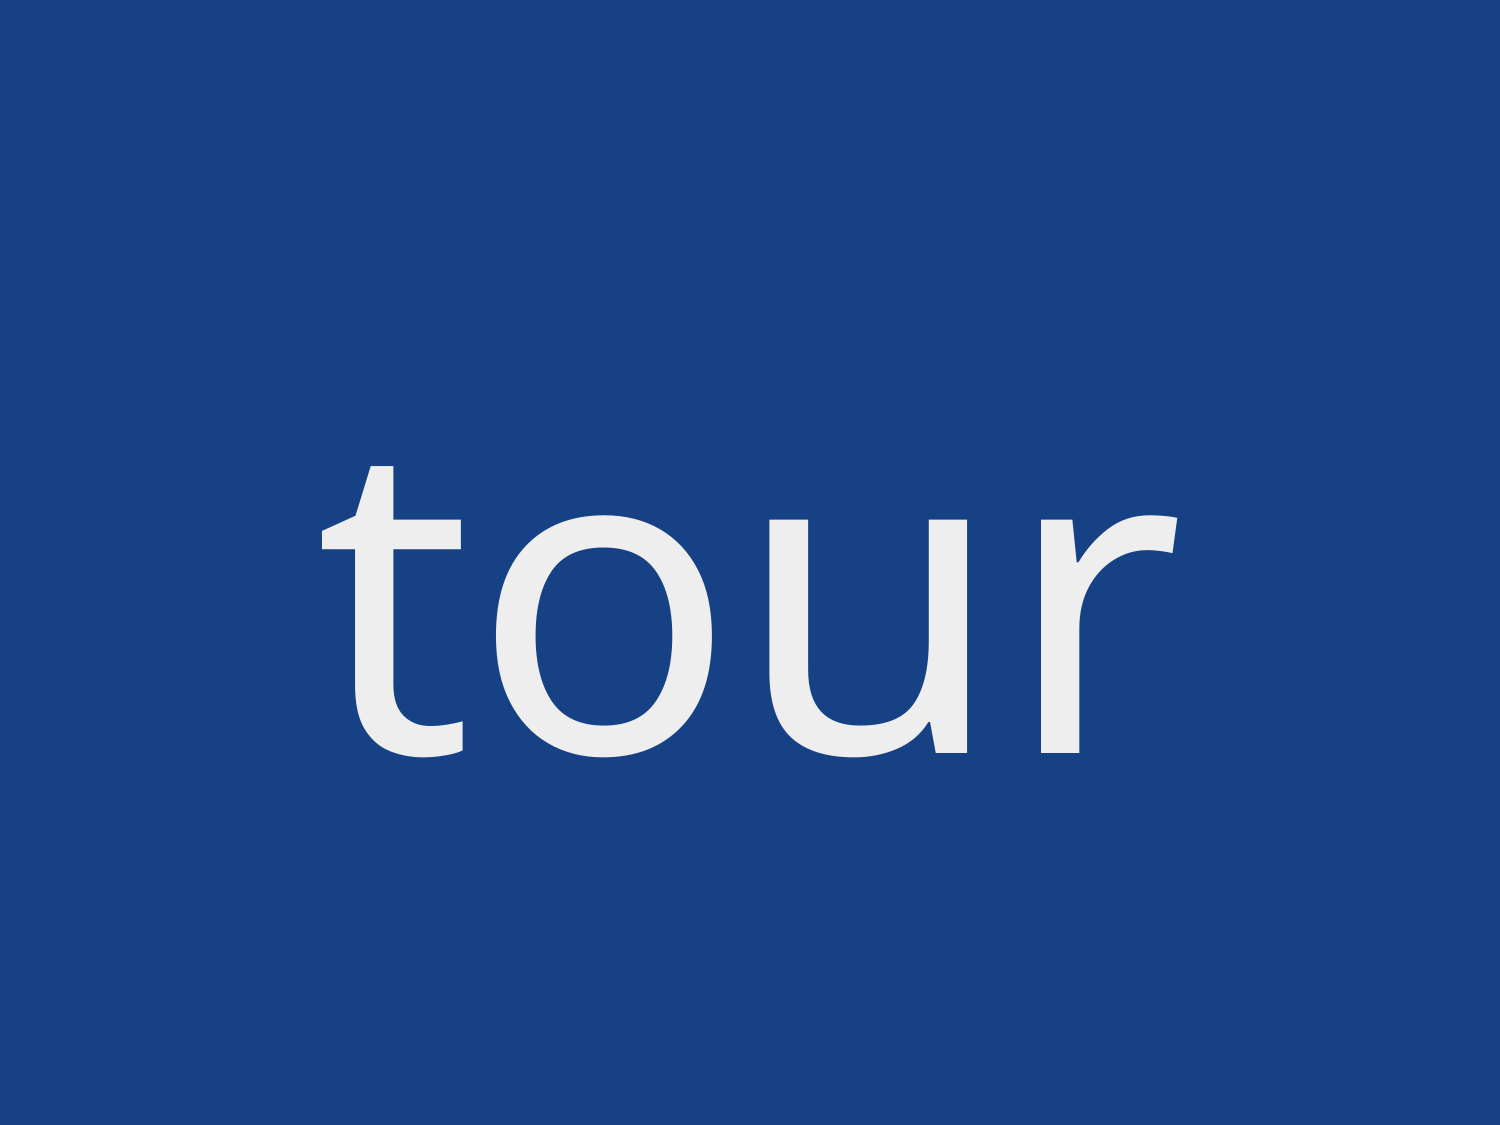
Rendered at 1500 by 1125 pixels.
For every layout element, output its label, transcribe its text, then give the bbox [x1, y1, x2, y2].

title tour [72, 310, 1428, 815]
